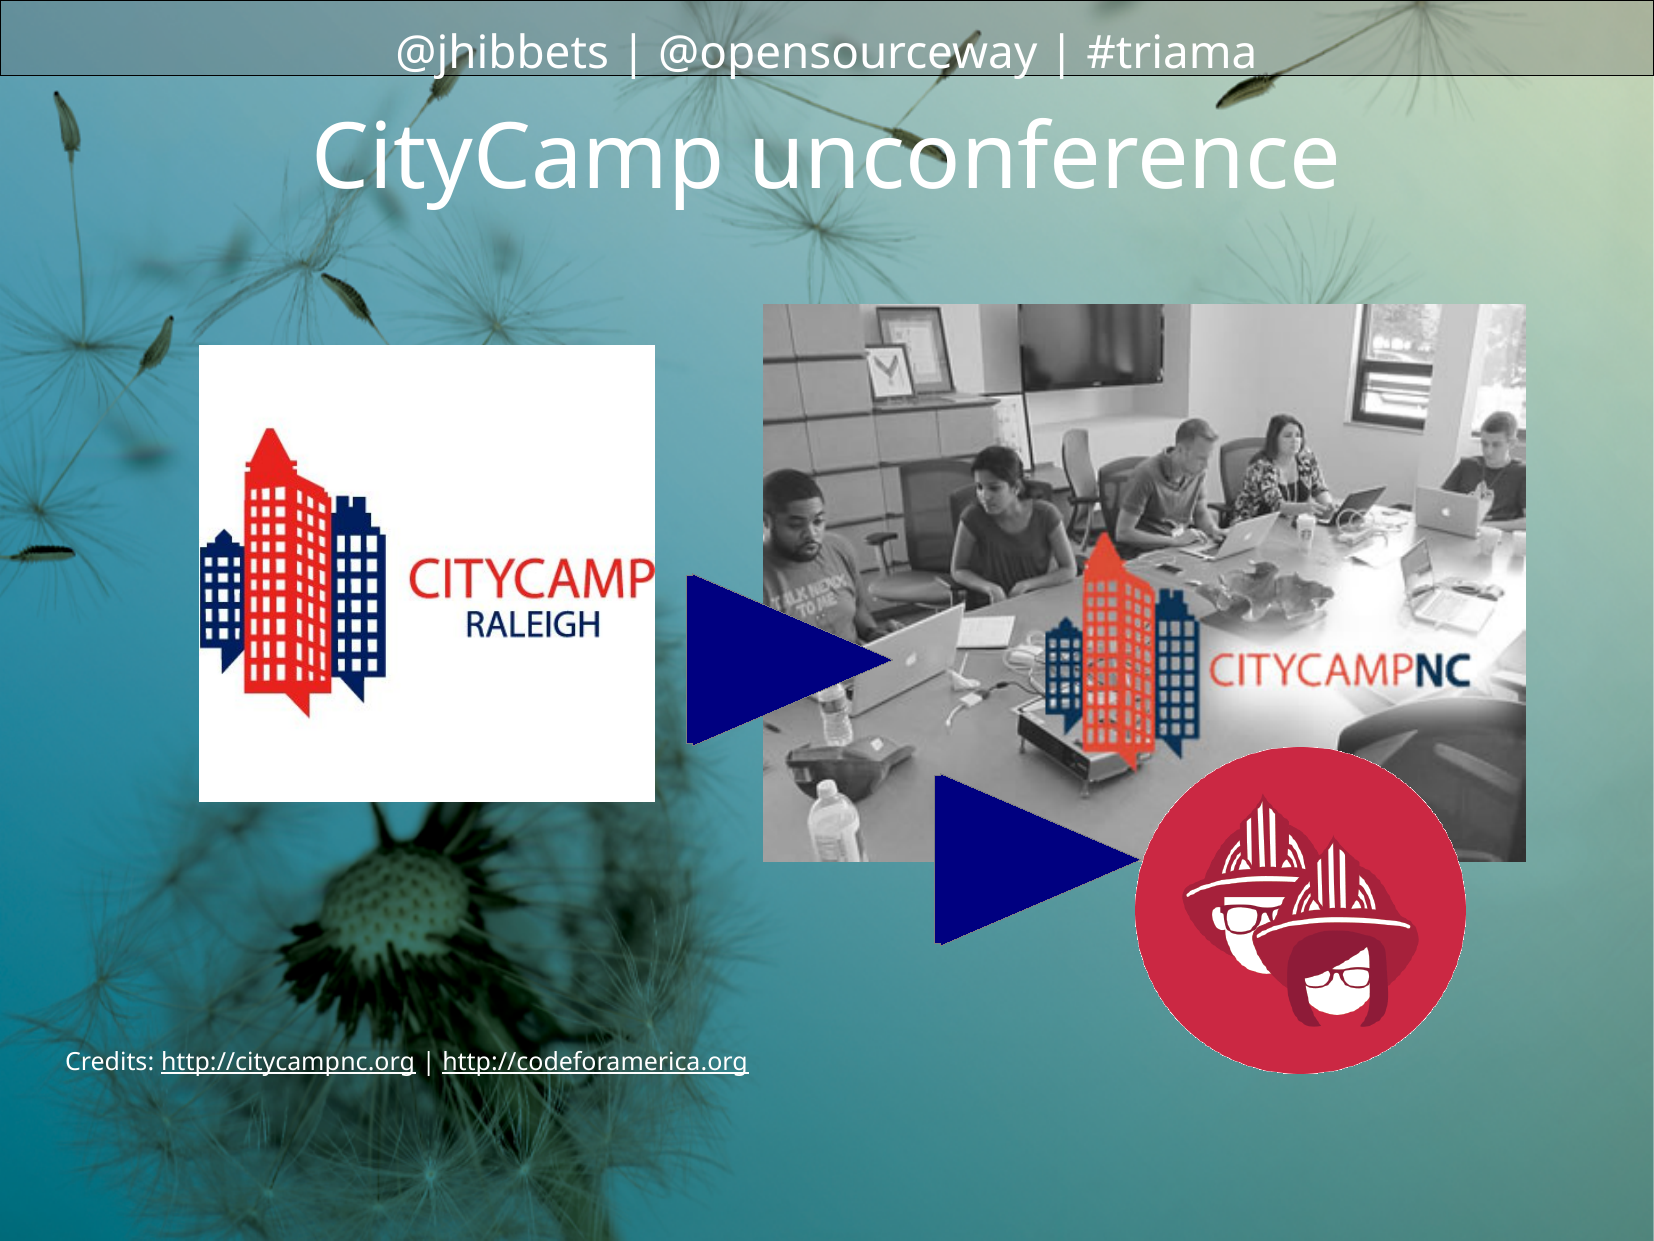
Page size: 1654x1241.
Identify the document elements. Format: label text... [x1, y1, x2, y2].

title CityCamp unconference [82, 49, 1571, 257]
text_box [686, 573, 893, 746]
text_box [934, 773, 1141, 946]
picture [0, 76, 1654, 1241]
text_box Credits: http://citycampnc.org | http://codeforamerica.org [50, 1037, 808, 1087]
